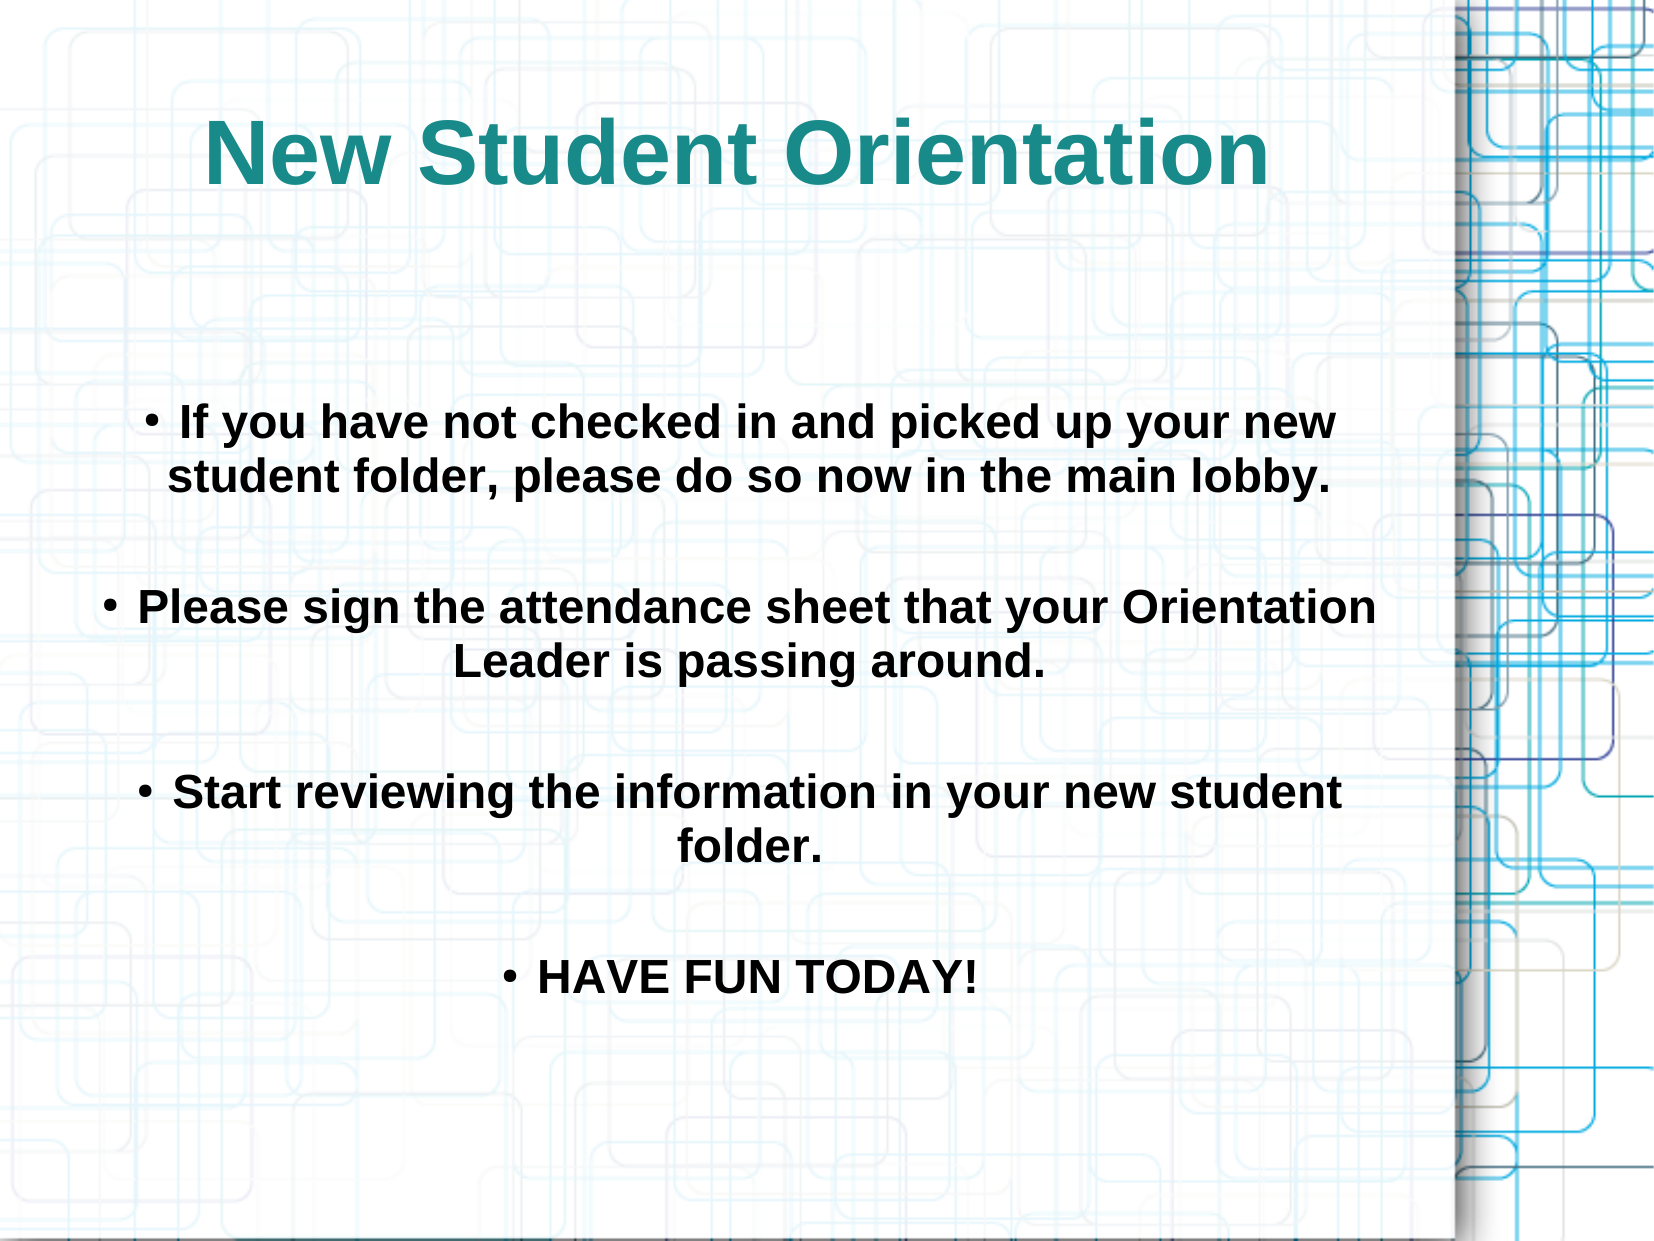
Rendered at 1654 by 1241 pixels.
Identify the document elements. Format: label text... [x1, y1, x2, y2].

subtitle If you have not checked in and picked up your new student folder, please do so now in the main lobby. Please sign the attendance sheet that your Orientation Leader is passing around. Start reviewing the information in your new student folder. HAVE FUN TODAY! [82, 297, 1418, 1102]
picture [0, 0, 1654, 1241]
title New Student Orientation [59, 56, 1418, 250]
